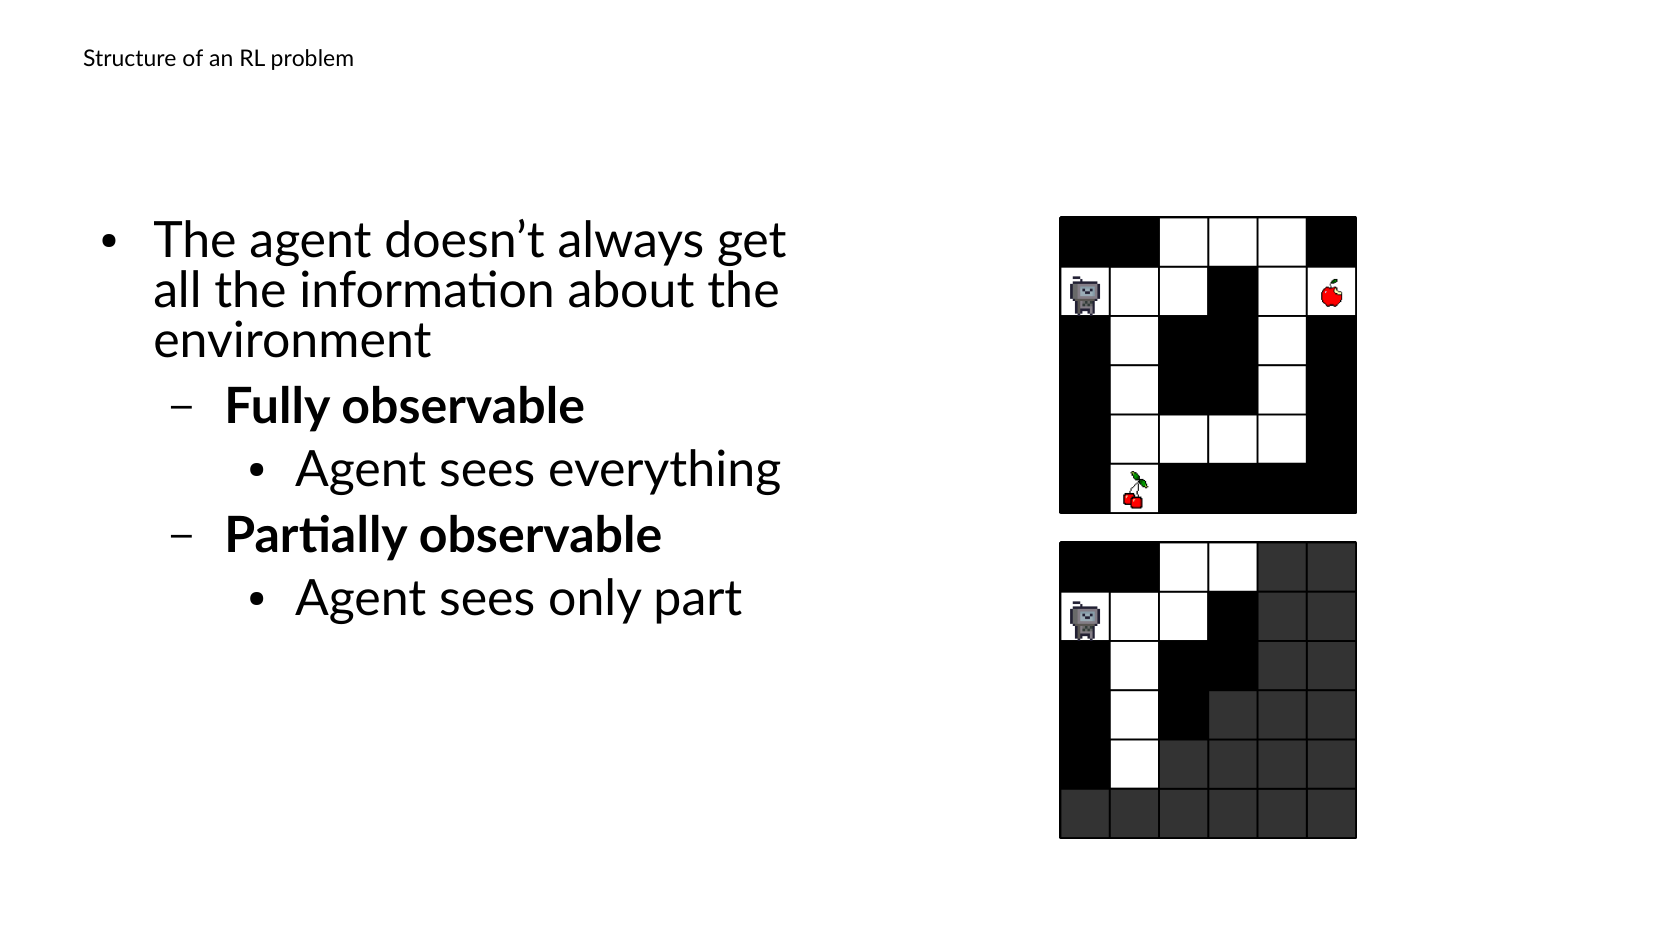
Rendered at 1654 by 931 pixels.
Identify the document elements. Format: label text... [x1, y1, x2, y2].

list The agent doesn’t always get all the information about the environment Fully observable Agent sees everything Partially observable Agent sees only part [82, 217, 809, 839]
title Structure of an RL problem [83, 0, 1571, 119]
picture [1059, 216, 1357, 514]
picture [1059, 541, 1357, 839]
